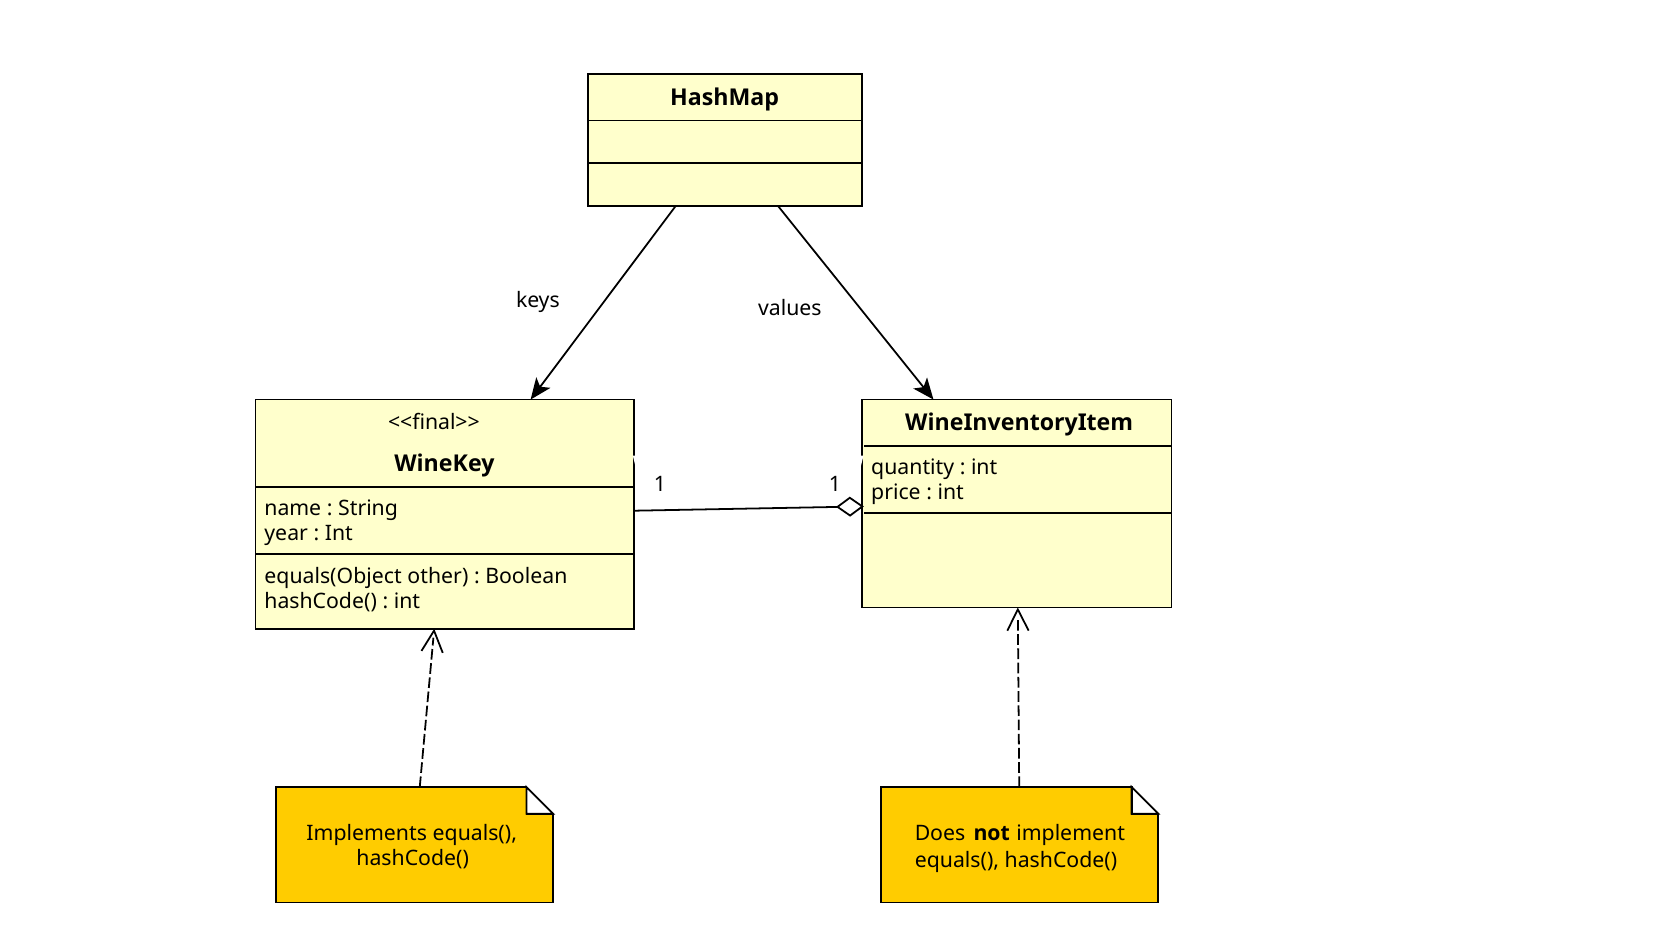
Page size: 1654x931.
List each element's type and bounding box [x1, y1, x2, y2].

picture [226, 45, 1201, 931]
